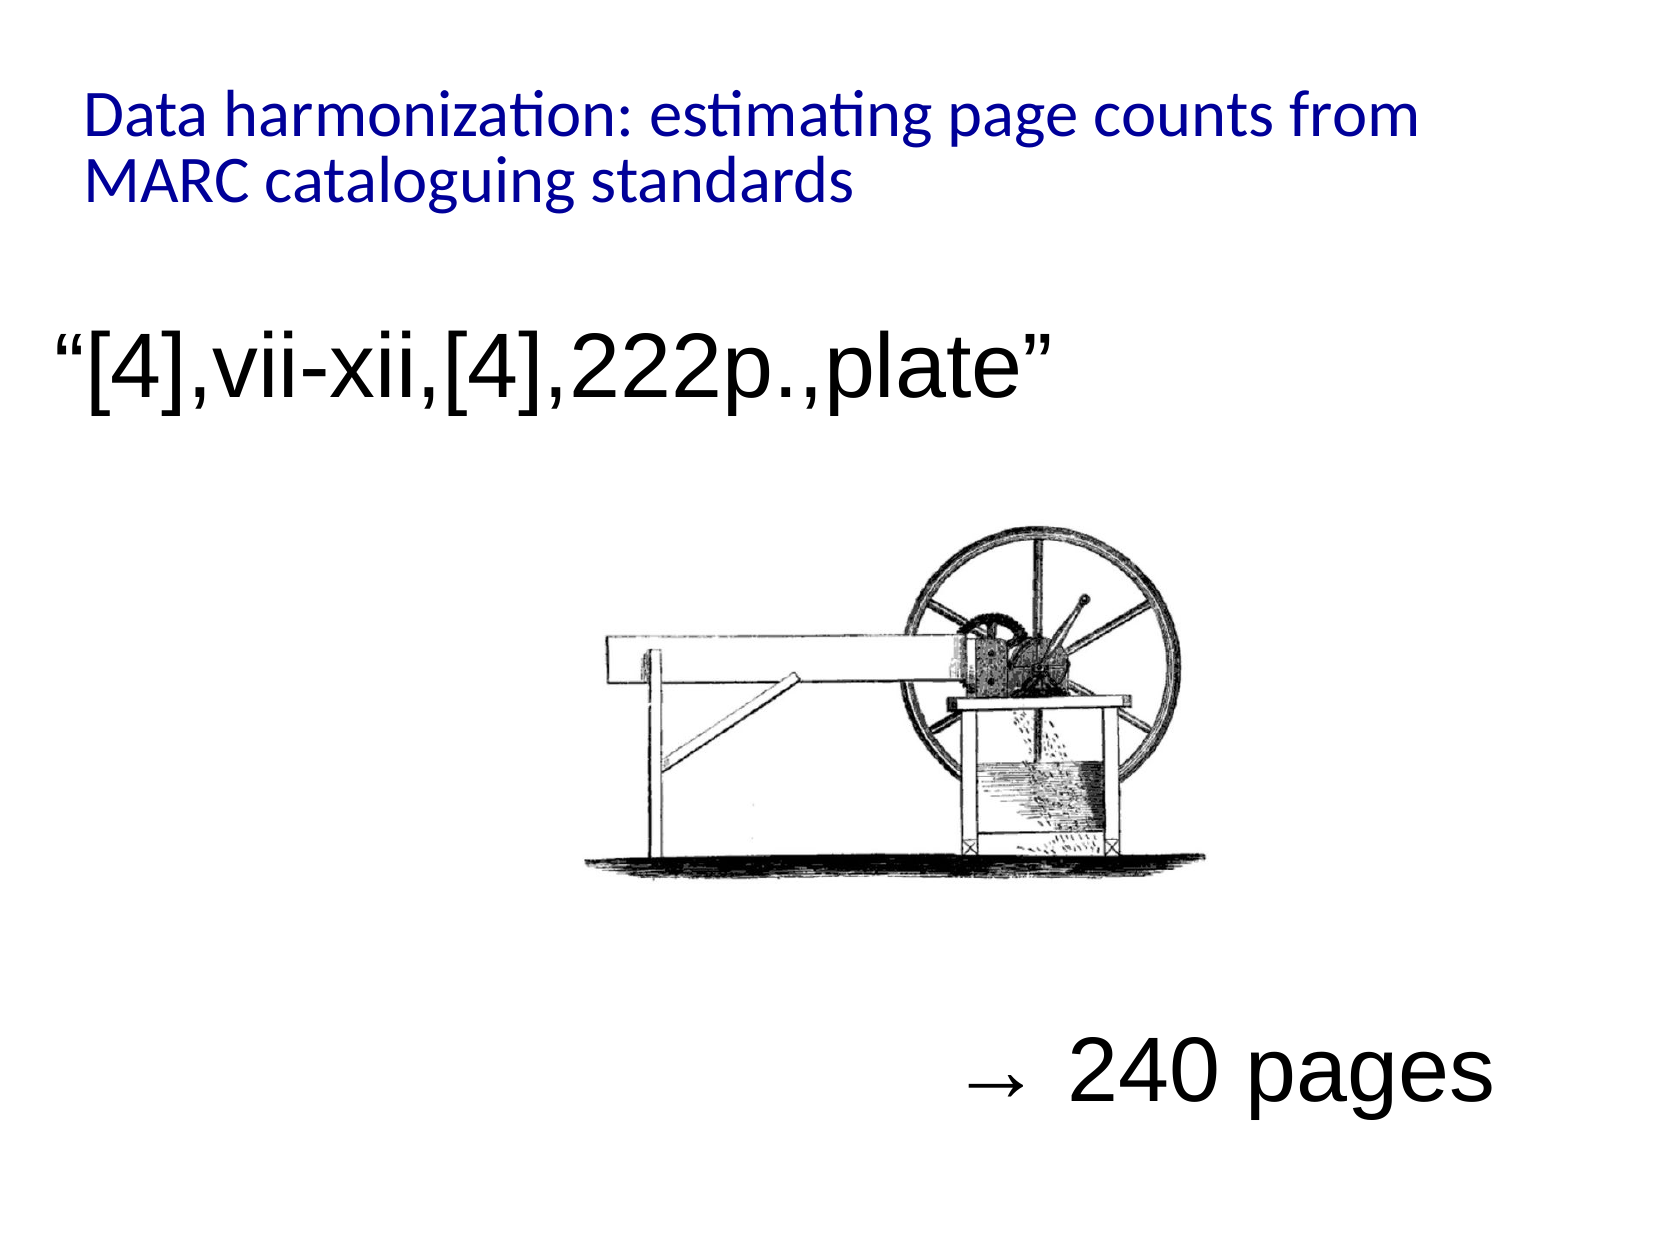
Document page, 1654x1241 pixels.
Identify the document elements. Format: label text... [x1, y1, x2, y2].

picture [547, 500, 1236, 920]
text_box → 240 pages [935, 1010, 1555, 1129]
text_box “[4],vii-xii,[4],222p.,plate” [40, 307, 1447, 471]
title Data harmonization: estimating page counts from MARC cataloguing standards [83, 65, 1531, 241]
